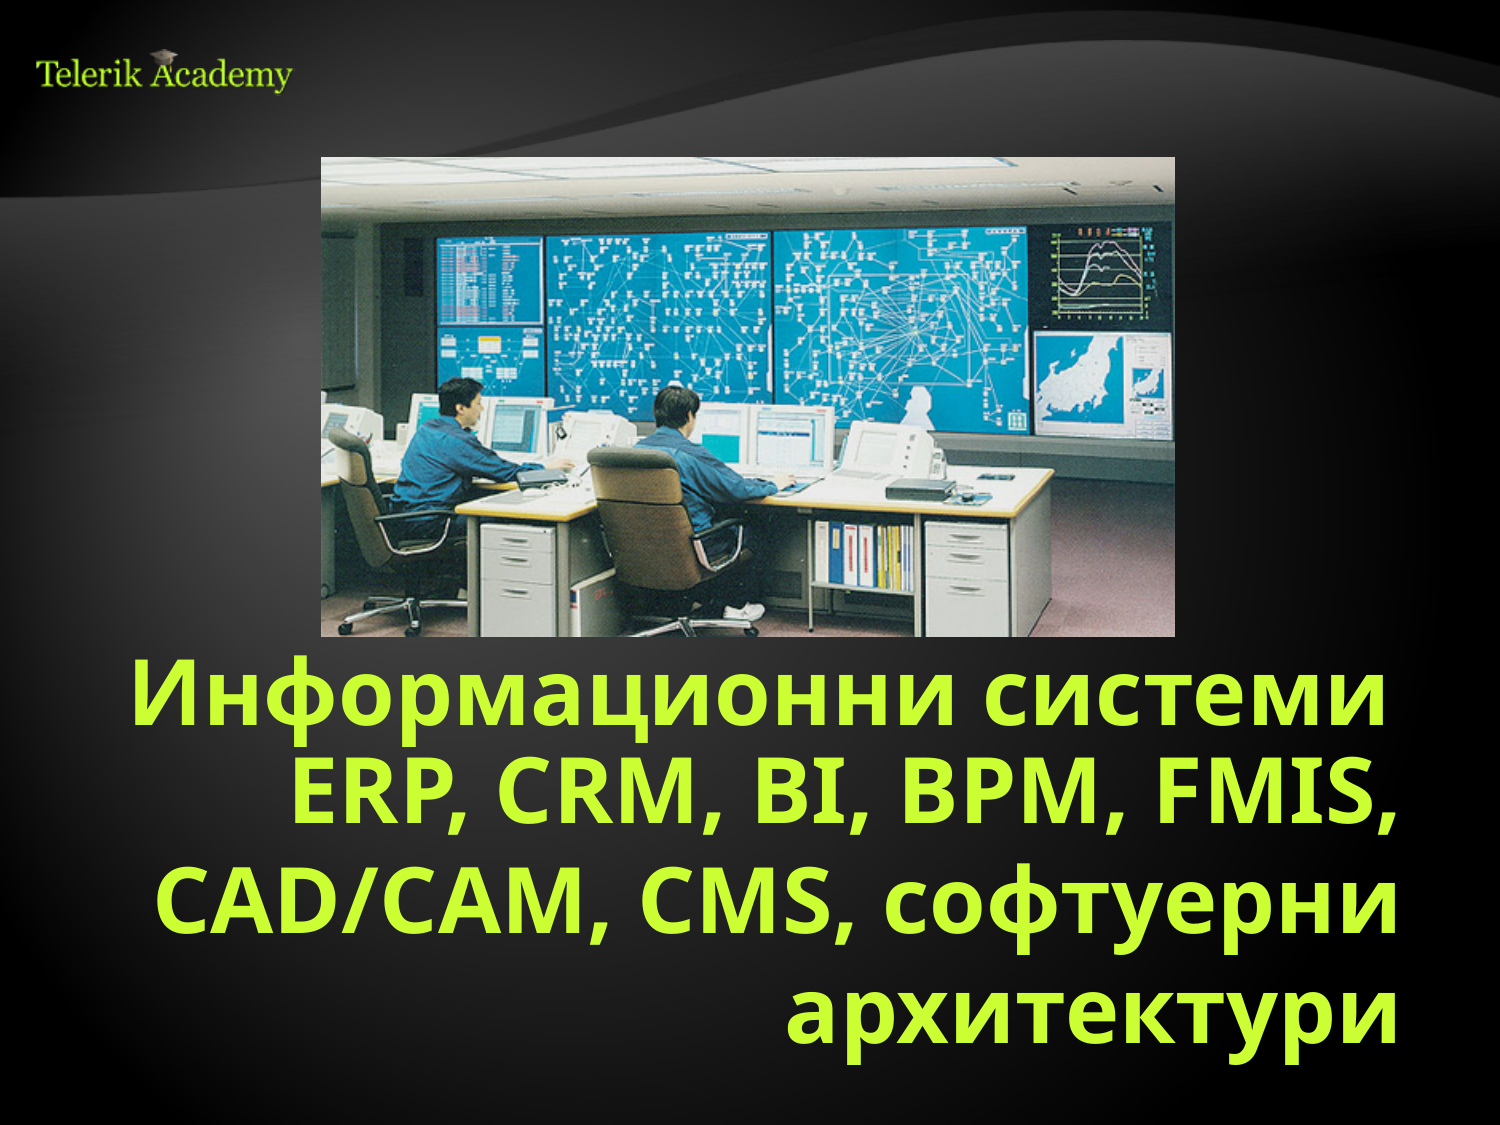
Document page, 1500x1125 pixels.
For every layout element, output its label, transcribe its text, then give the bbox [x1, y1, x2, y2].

subtitle ERP, CRM, BI, BPM, FMIS, CAD/CAM, CMS, софтуерни архитектури [118, 725, 1419, 819]
picture [0, 0, 1500, 1125]
title Информационни системи [106, 625, 1407, 739]
